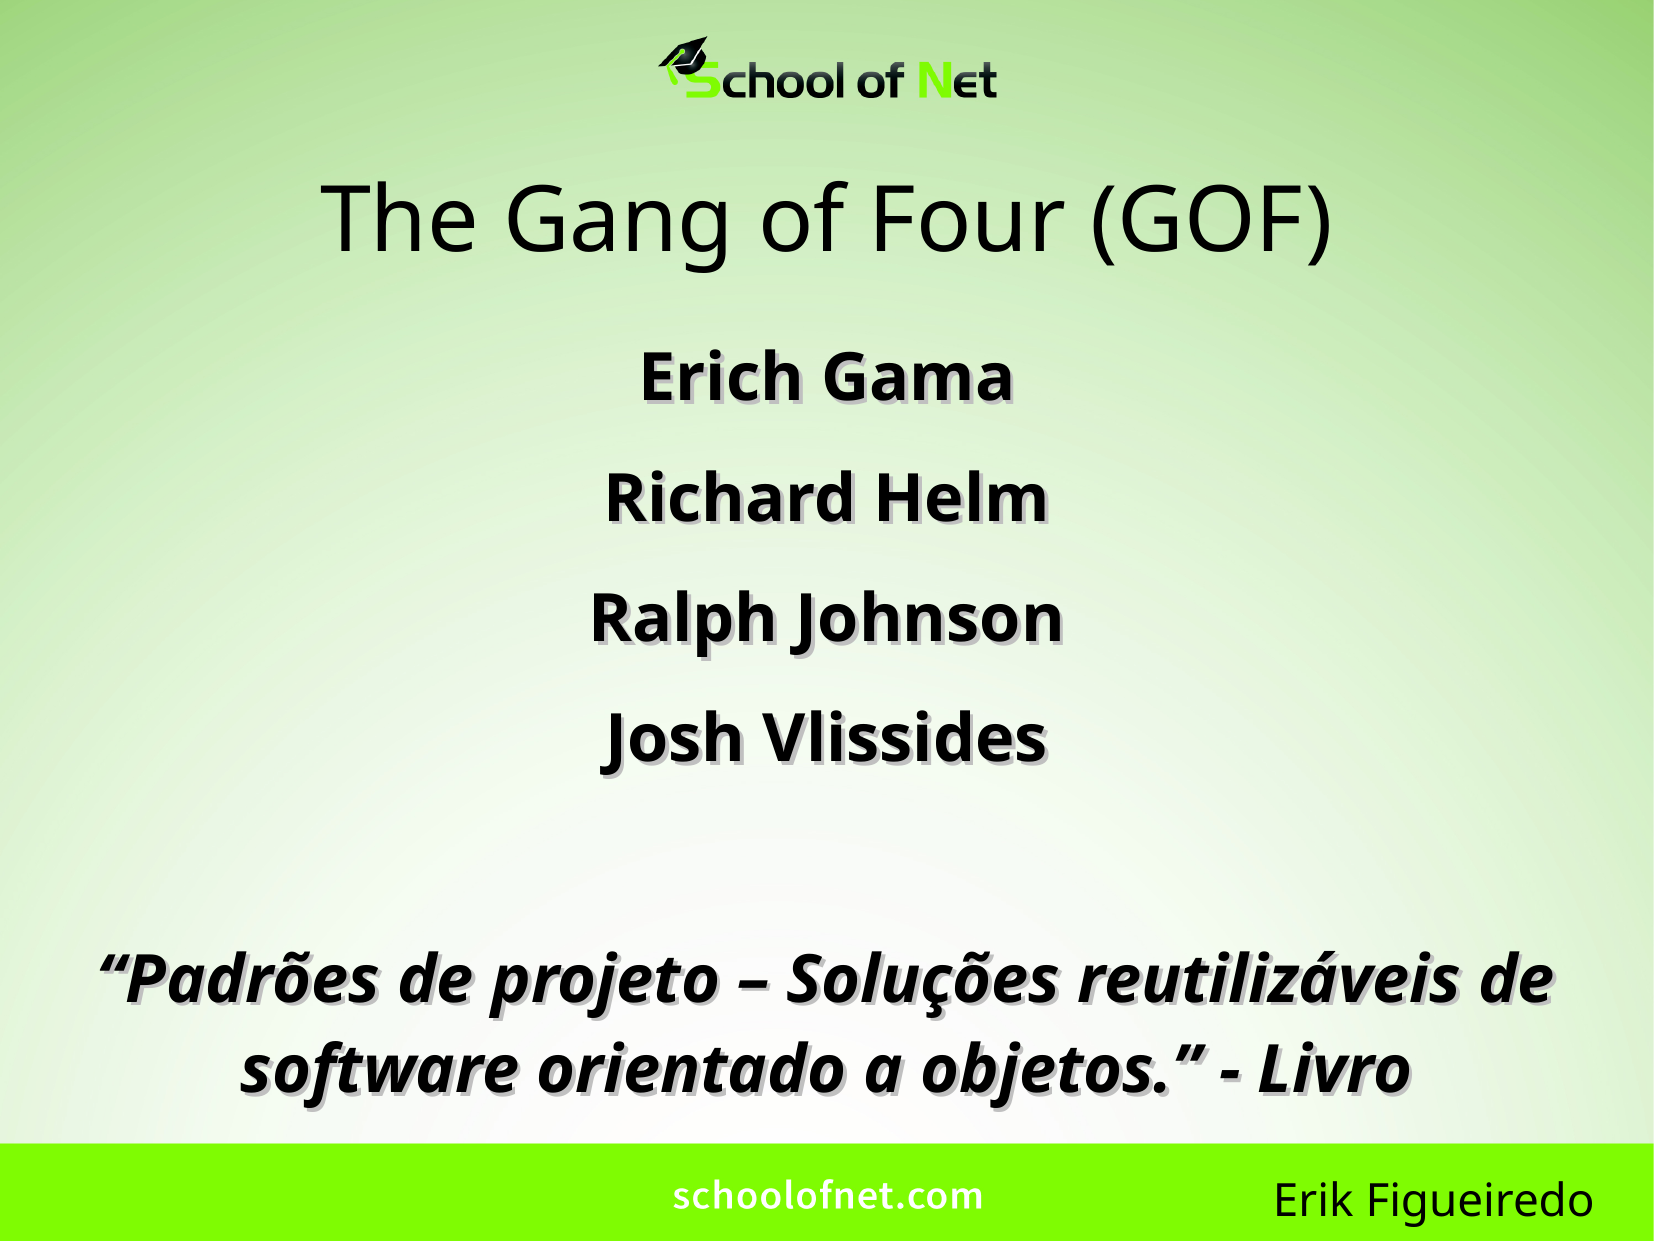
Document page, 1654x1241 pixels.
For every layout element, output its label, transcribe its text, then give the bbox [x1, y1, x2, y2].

title The Gang of Four (GOF) [82, 141, 1571, 290]
list Erich Gama Richard Helm Ralph Johnson Josh Vlissides “Padrões de projeto – Soluções reutilizáveis de software orientado a objetos.” - Livro [82, 311, 1571, 1131]
text_box Erik Figueiredo [768, 1157, 1595, 1241]
picture [0, 0, 1654, 1241]
